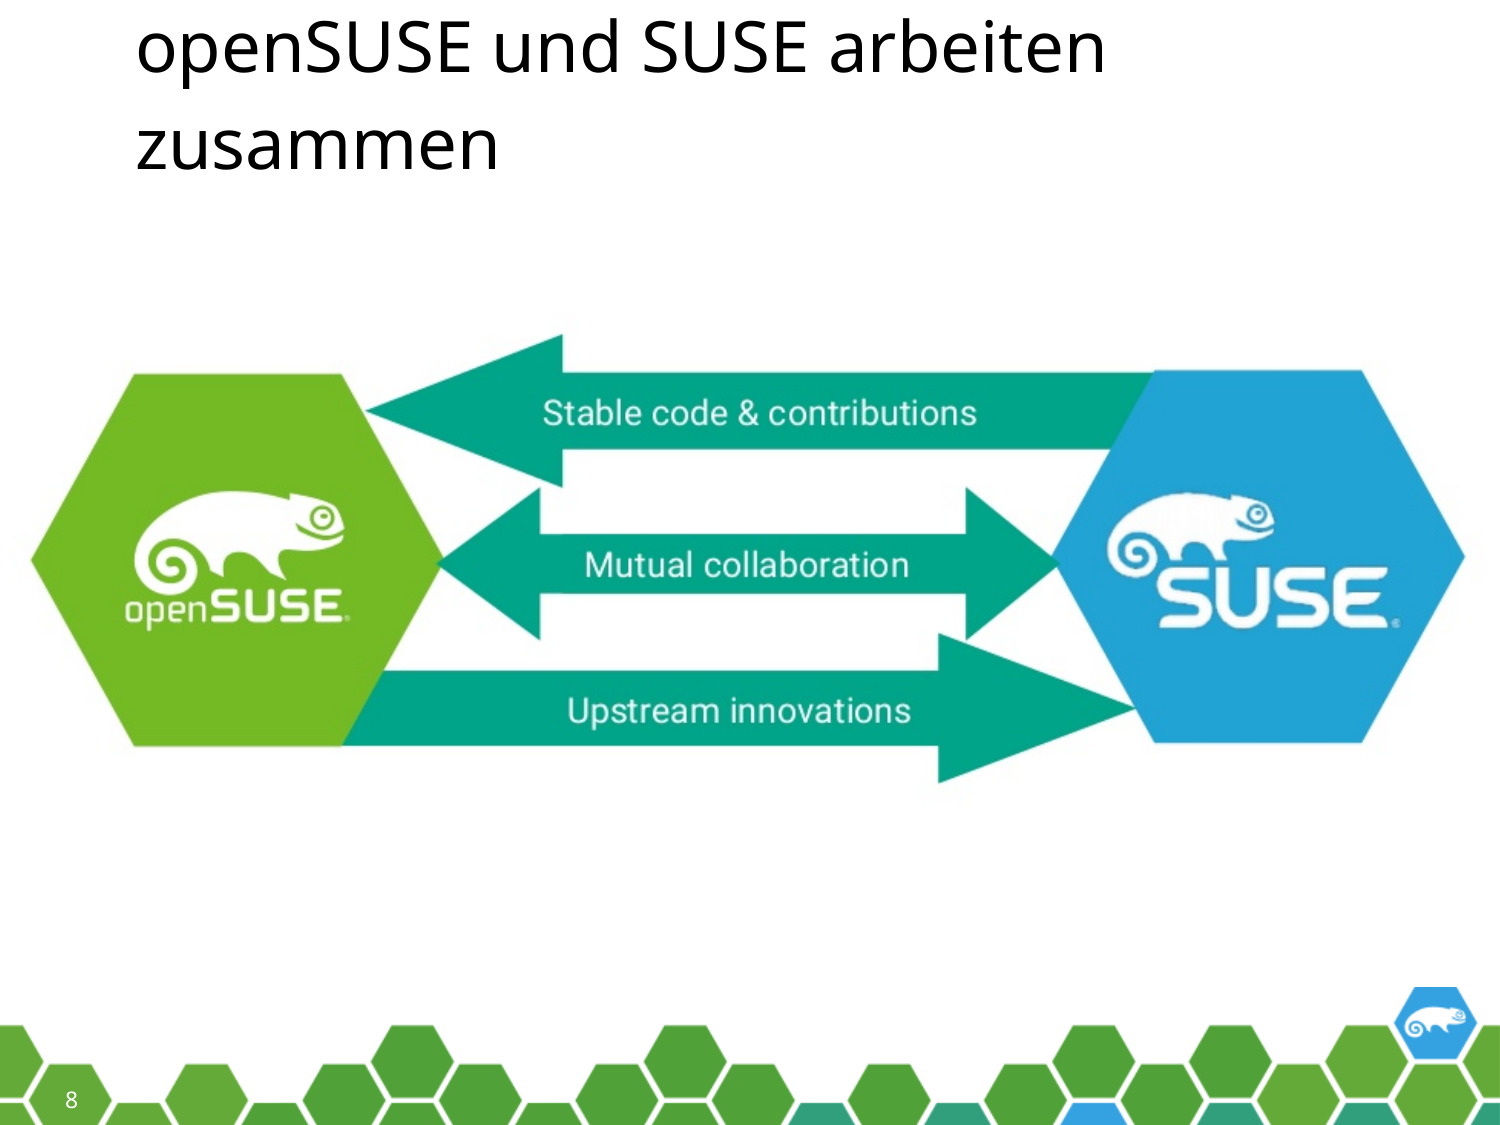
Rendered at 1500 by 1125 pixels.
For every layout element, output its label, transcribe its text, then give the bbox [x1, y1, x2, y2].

picture [0, 987, 1500, 1125]
title openSUSE und SUSE arbeiten zusammen [135, 4, 1423, 183]
picture [0, 235, 1500, 809]
